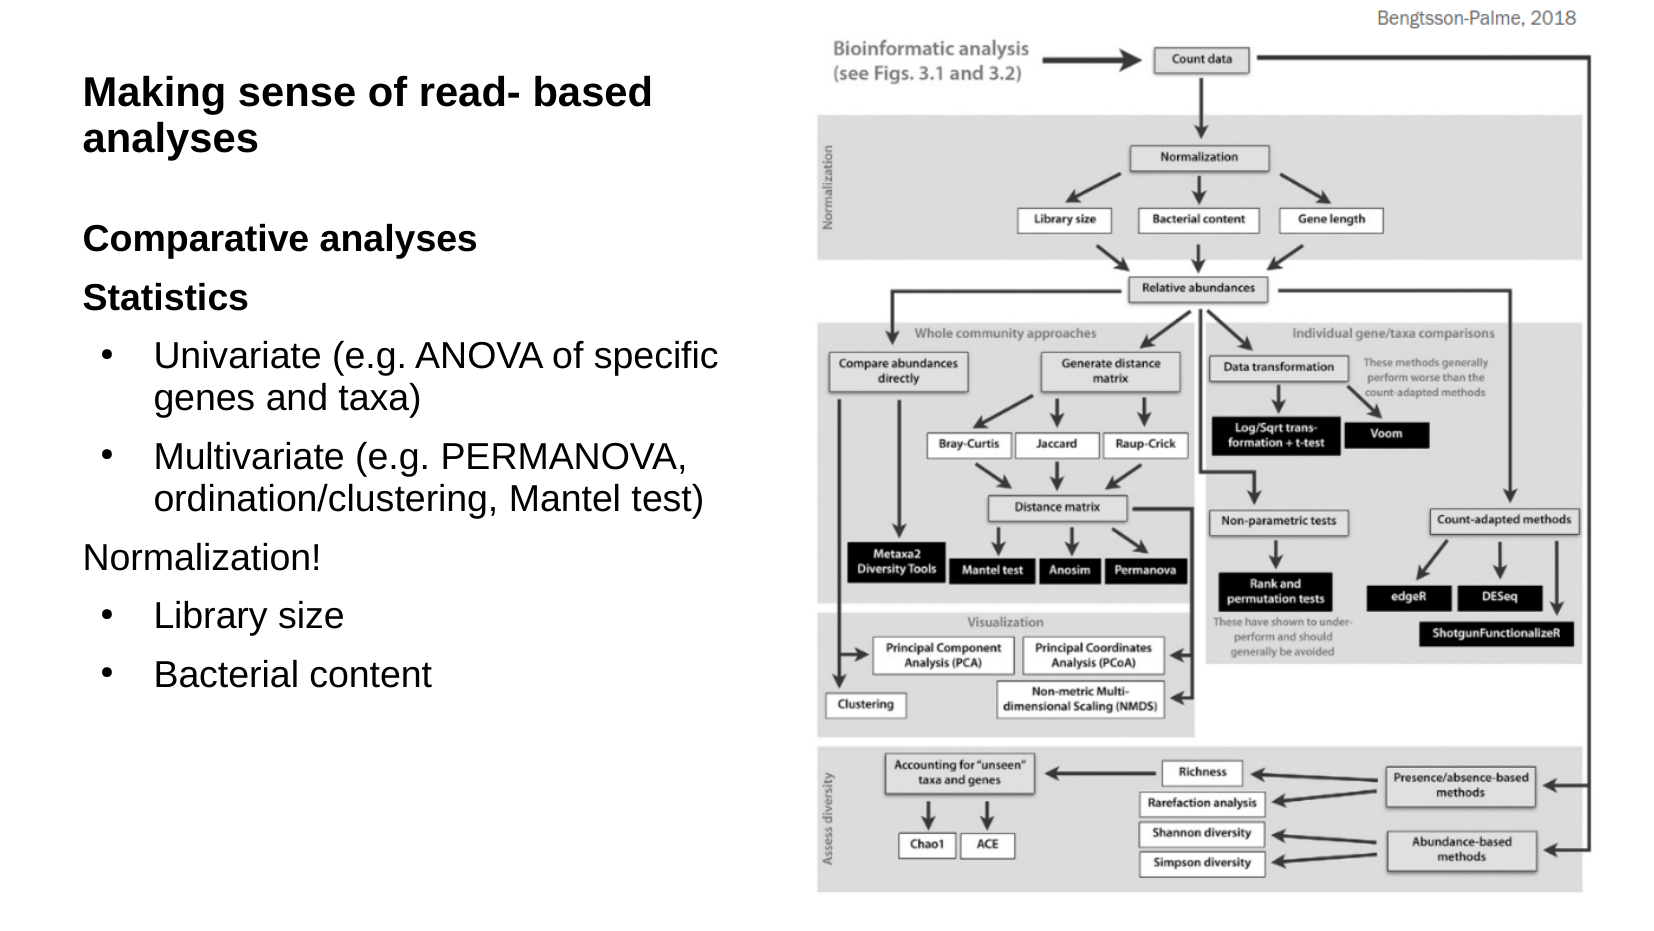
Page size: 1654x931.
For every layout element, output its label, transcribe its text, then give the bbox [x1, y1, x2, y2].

title Making sense of read- based analyses [82, 37, 773, 193]
picture [773, 0, 1651, 931]
list Comparative analyses Statistics Univariate (e.g. ANOVA of specific genes and taxa) Multivariate (e.g. PERMANOVA, ordination/clustering, Mantel test) Normalization! Library size Bacterial content [82, 217, 773, 758]
